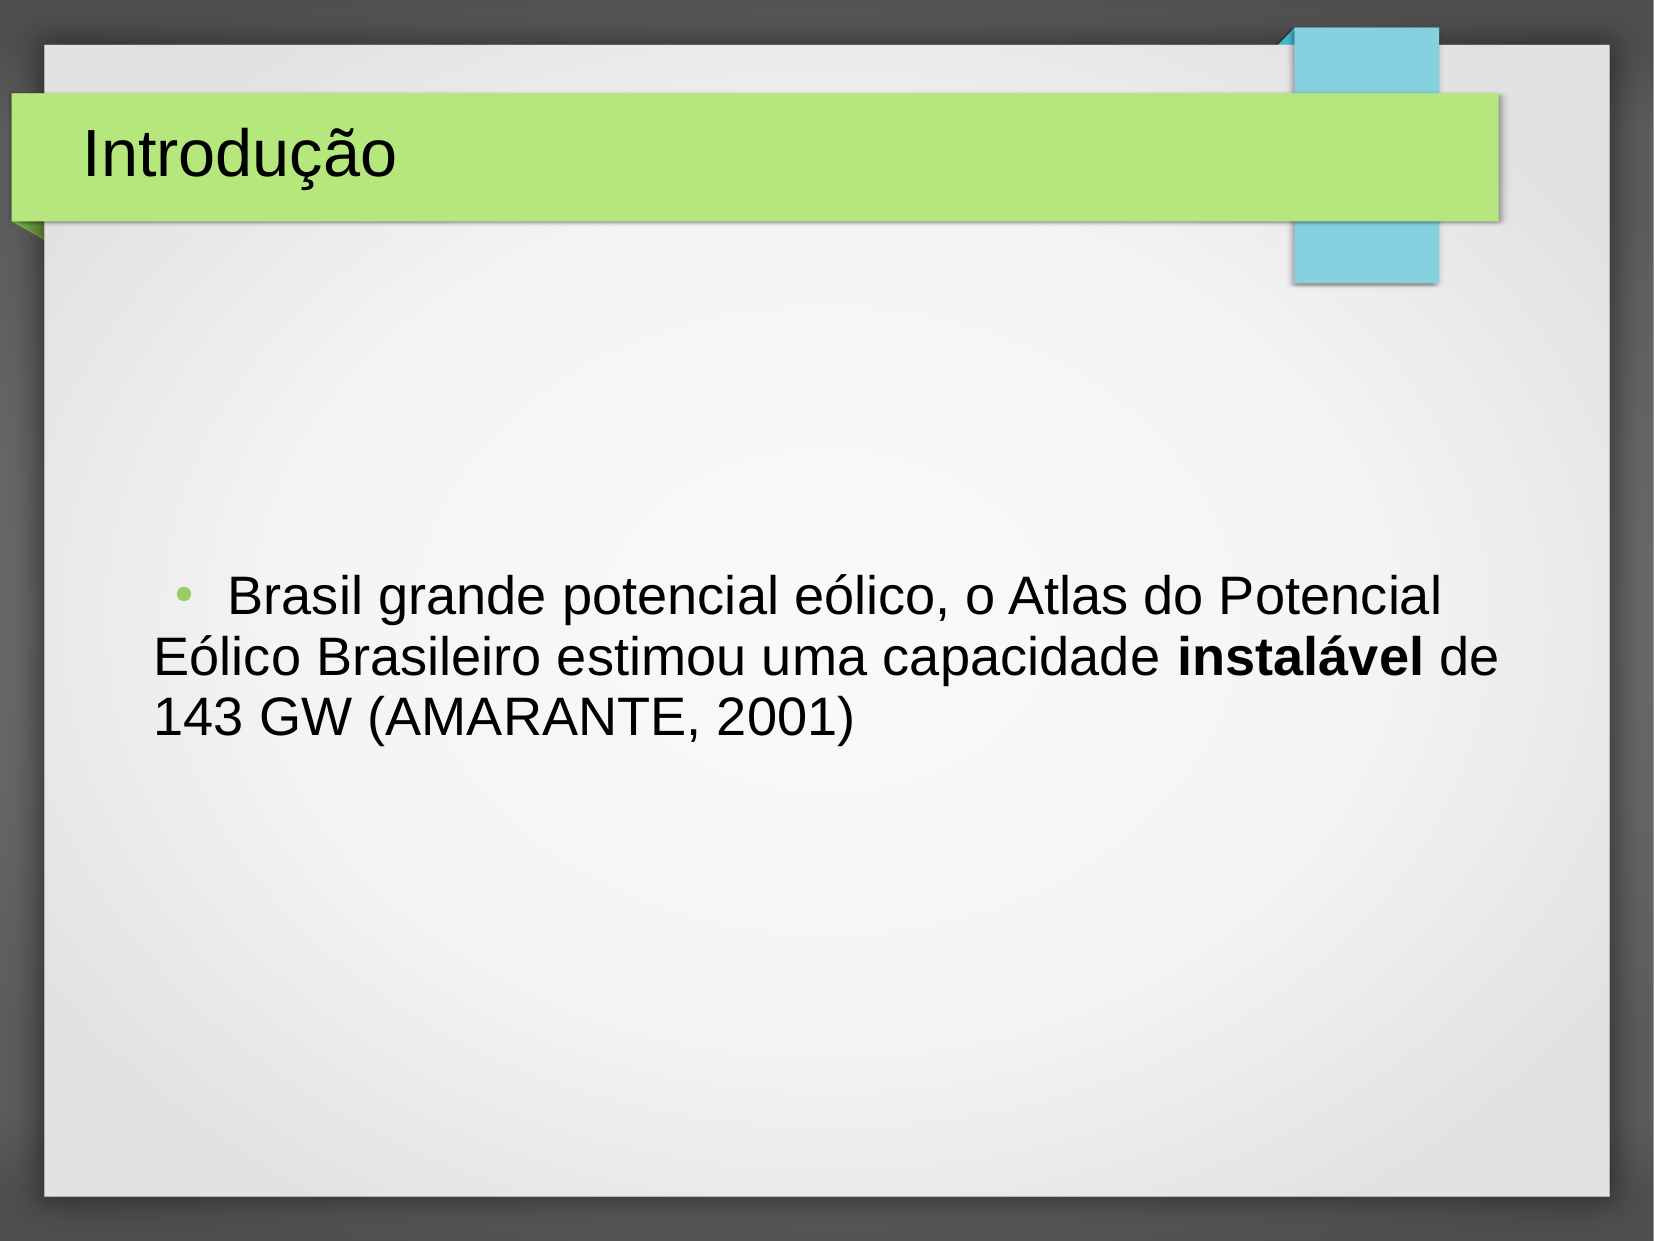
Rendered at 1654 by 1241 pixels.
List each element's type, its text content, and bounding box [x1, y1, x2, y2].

list Brasil grande potencial eólico, o Atlas do Potencial Eólico Brasileiro estimou uma capacidade instalável de 143 GW (AMARANTE, 2001) [82, 295, 1571, 1015]
picture [0, 0, 1654, 1241]
title Introdução [82, 94, 1264, 213]
